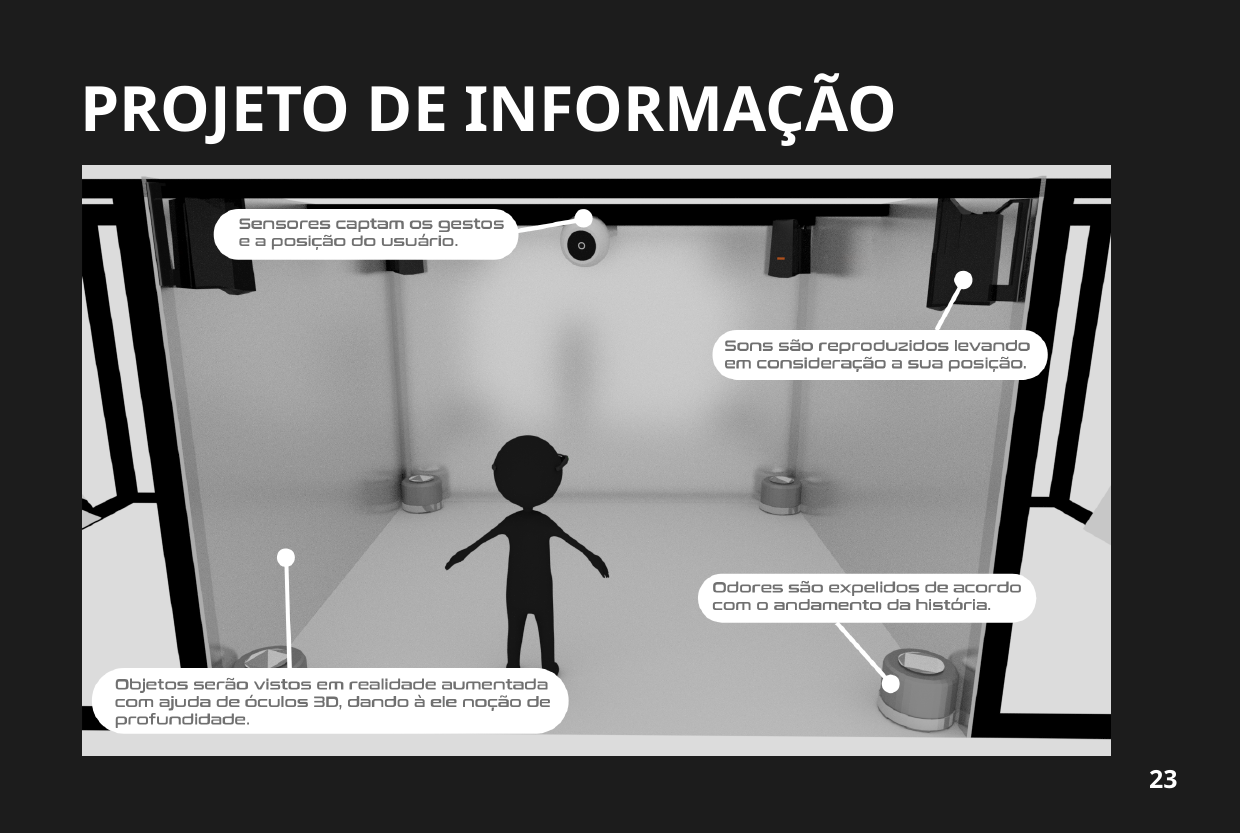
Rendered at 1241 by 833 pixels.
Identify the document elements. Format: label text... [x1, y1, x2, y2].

picture [82, 165, 1111, 756]
title 23 [1133, 756, 1193, 802]
title PROJETO DE INFORMAÇÃO [80, 26, 1158, 188]
